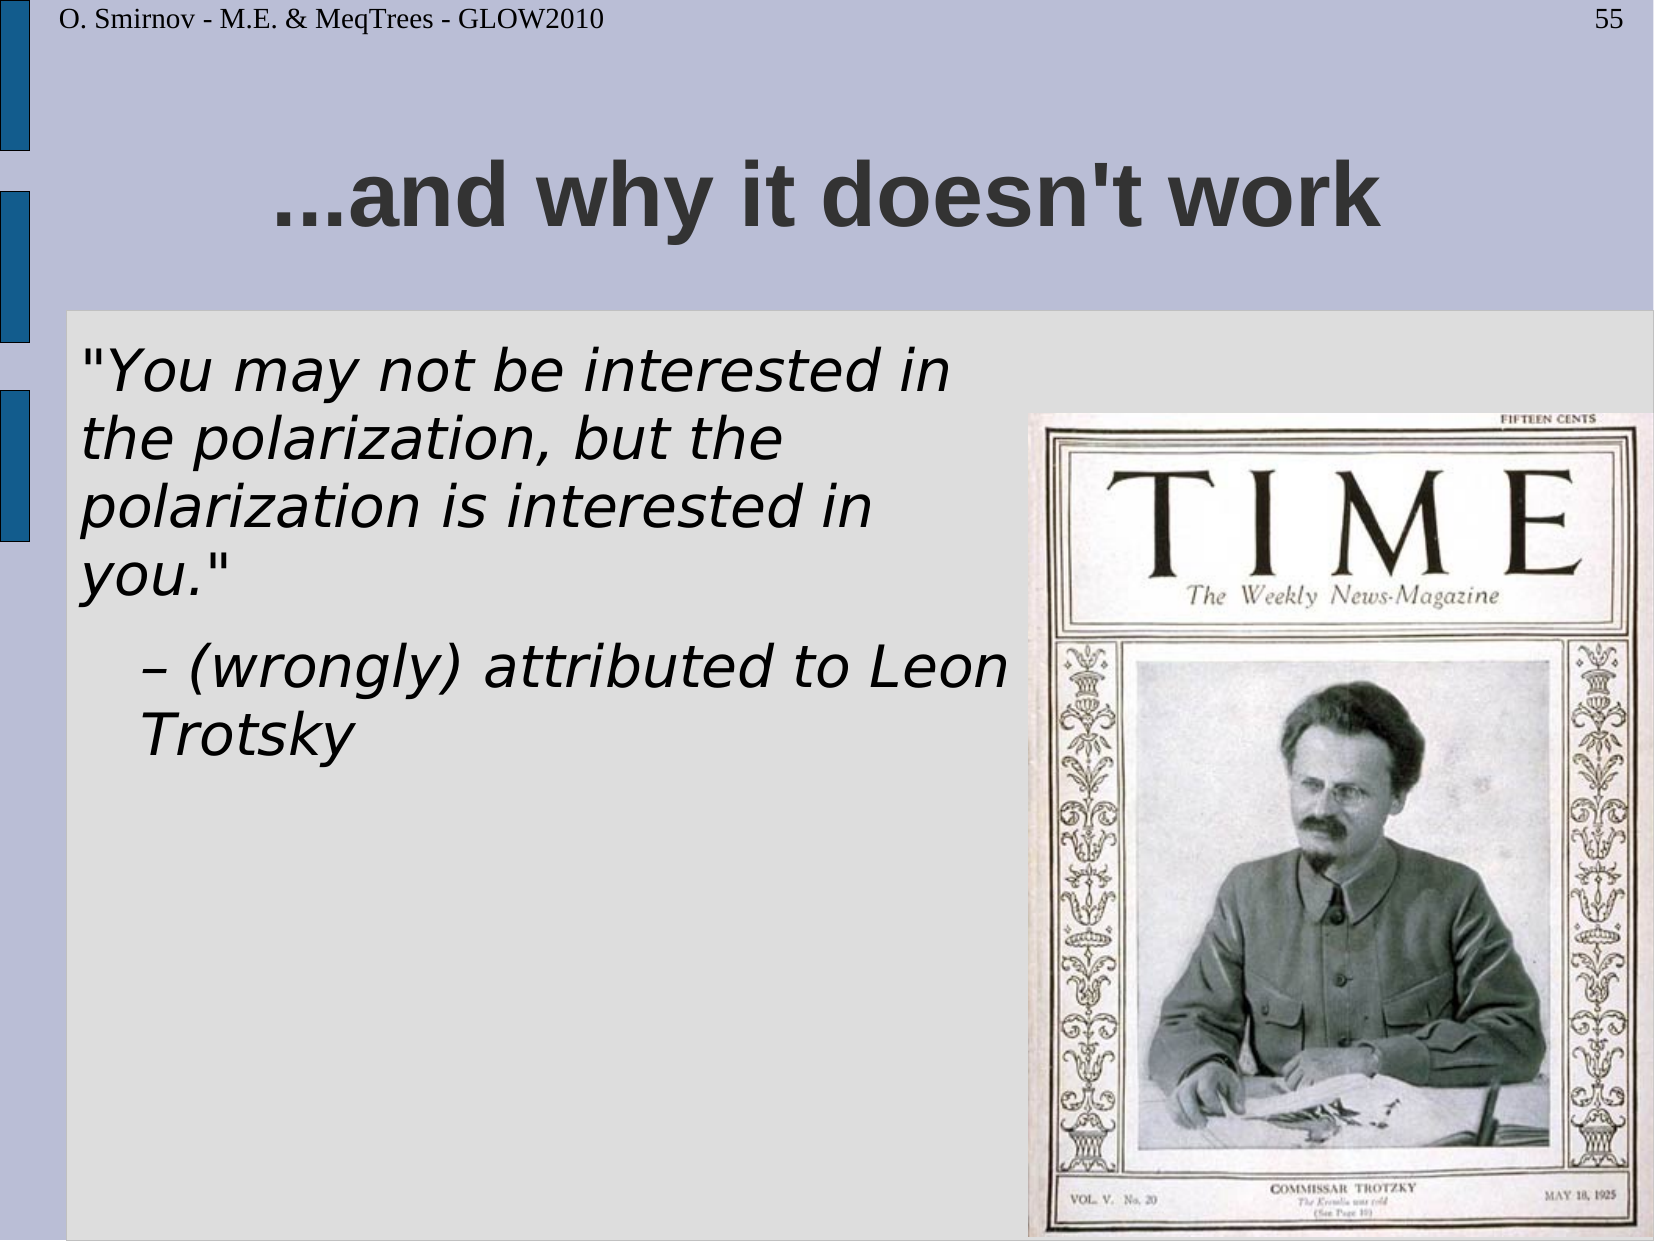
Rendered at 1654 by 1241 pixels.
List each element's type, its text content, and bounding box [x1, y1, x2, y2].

title ...and why it doesn't work [121, 91, 1534, 299]
text_box "You may not be interested in the polarization, but the polarization is interested in you." – (wrongly) attributed to Leon Trotsky [65, 330, 1034, 777]
picture [1028, 413, 1654, 1237]
